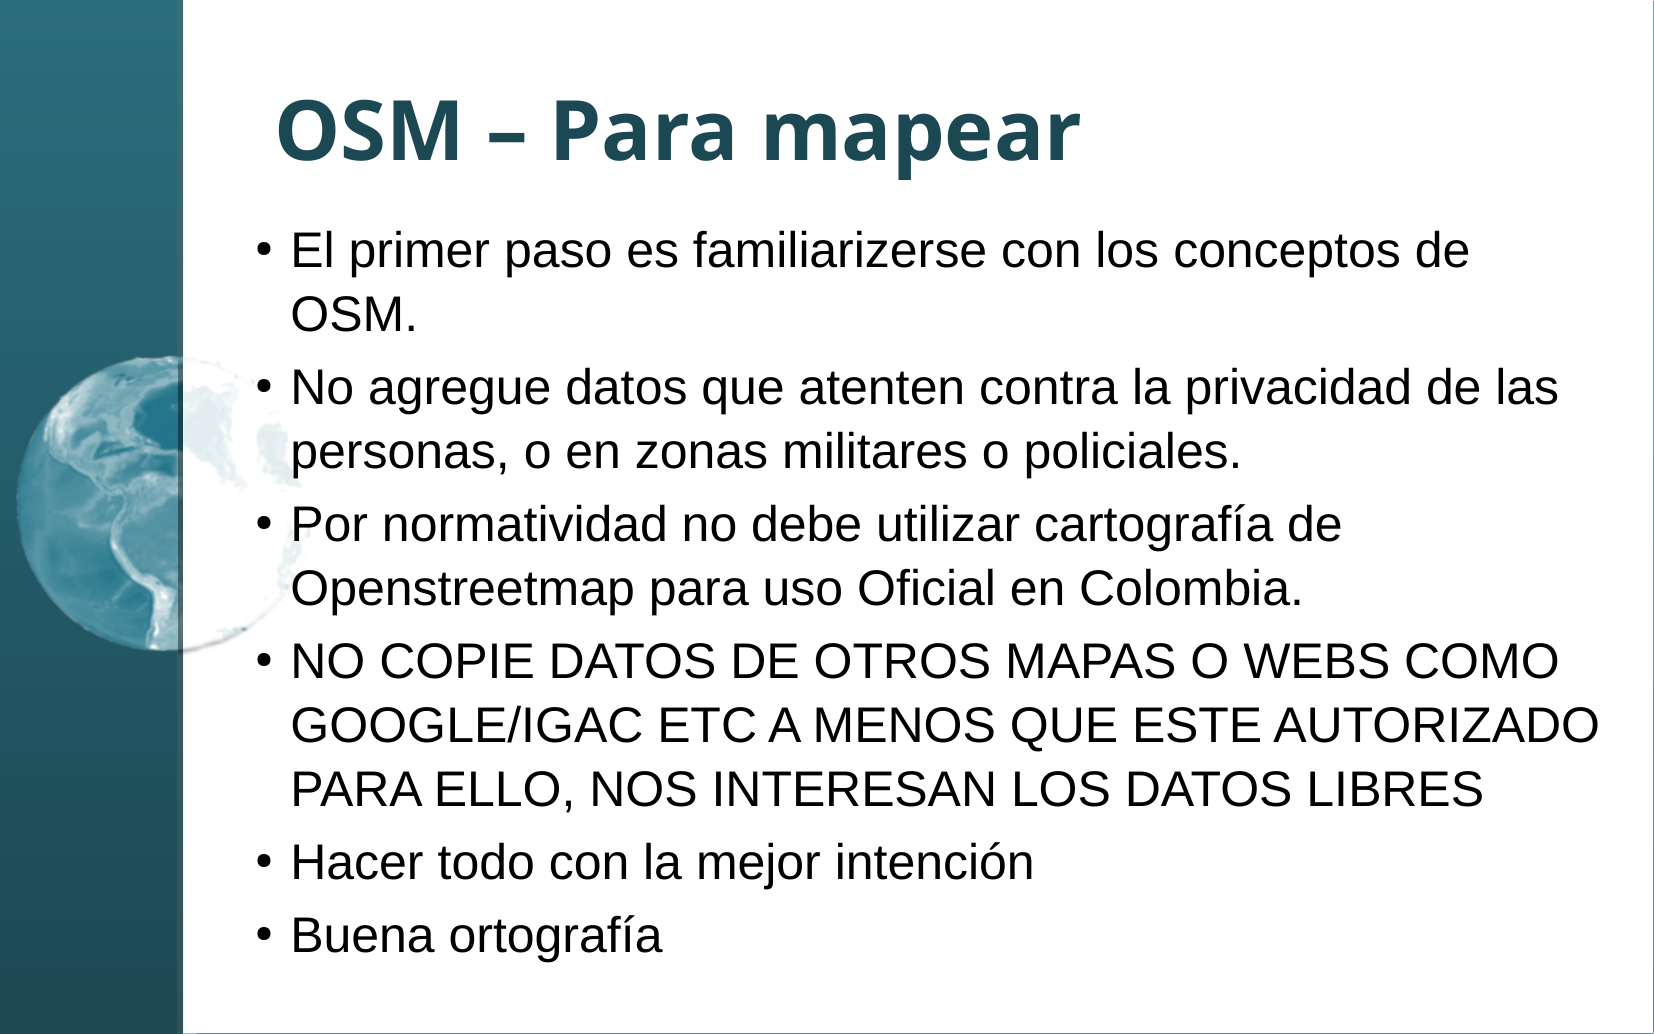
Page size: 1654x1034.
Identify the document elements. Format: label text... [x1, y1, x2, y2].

title OSM – Para mapear [259, 41, 1616, 214]
subtitle El primer paso es familiarizerse con los conceptos de OSM. No agregue datos que atenten contra la privacidad de las personas, o en zonas militares o policiales. Por normatividad no debe utilizar cartografía de Openstreetmap para uso Oficial en Colombia. NO COPIE DATOS DE OTROS MAPAS O WEBS COMO GOOGLE/IGAC ETC A MENOS QUE ESTE AUTORIZADO PARA ELLO, NOS INTERESAN LOS DATOS LIBRES Hacer todo con la mejor intención Buena ortografía [255, 213, 1612, 964]
picture [2, 345, 255, 665]
